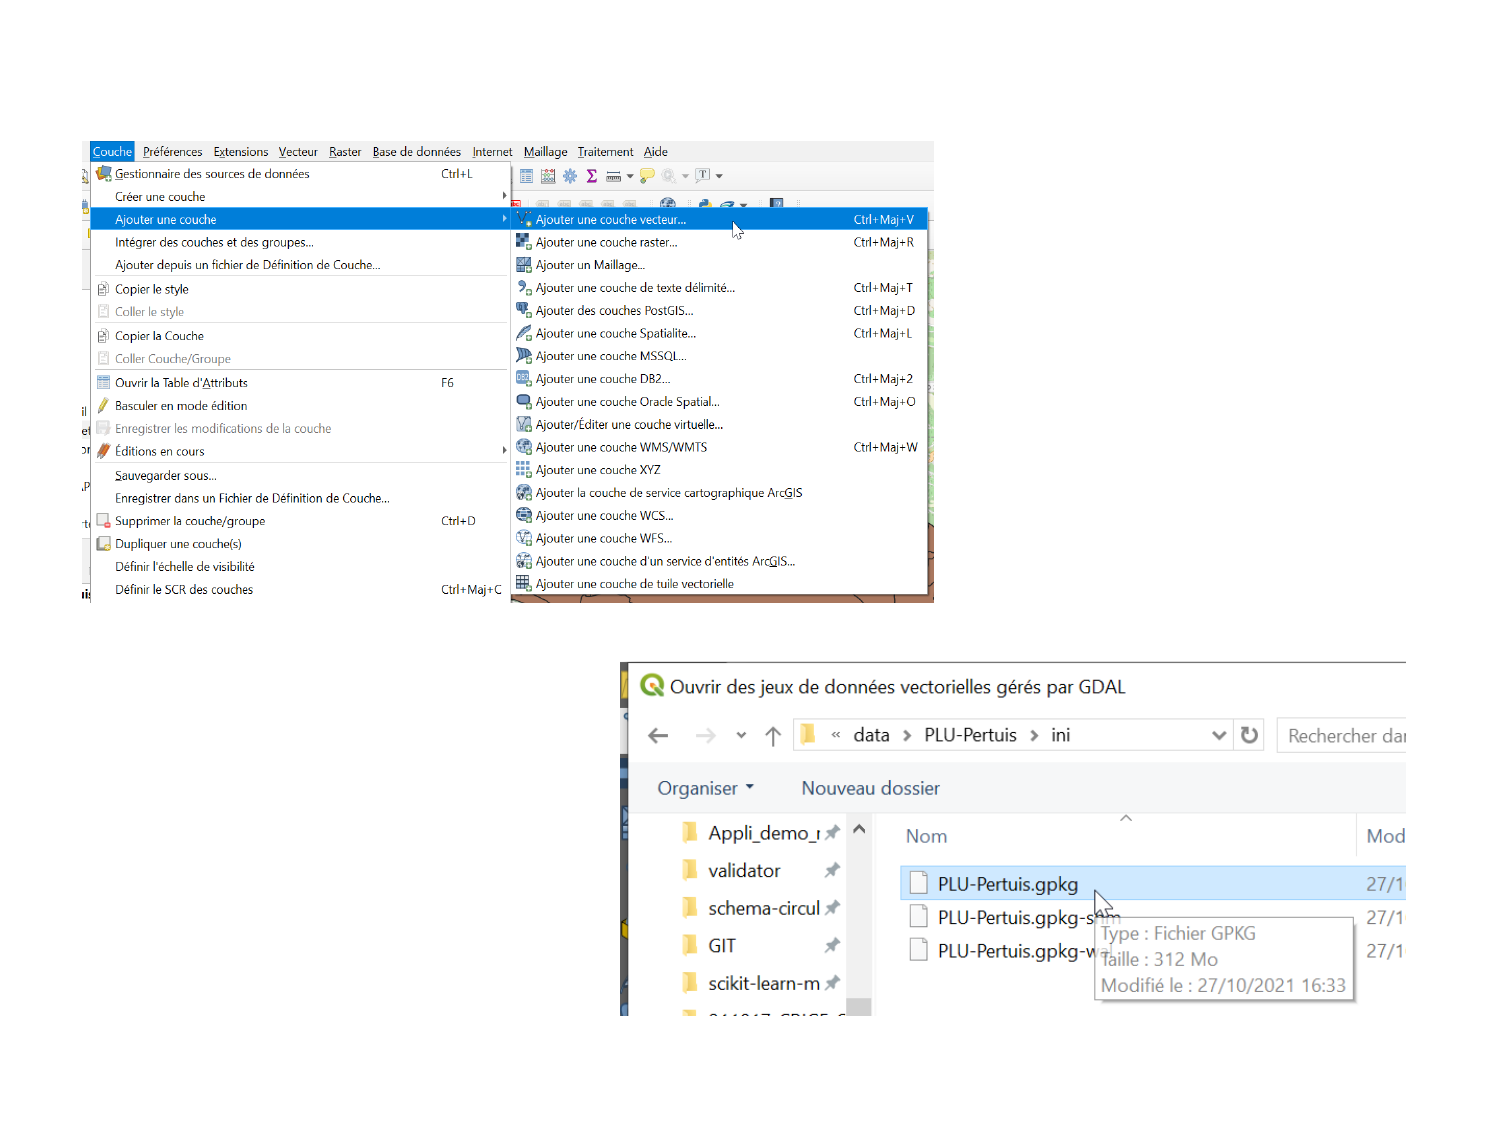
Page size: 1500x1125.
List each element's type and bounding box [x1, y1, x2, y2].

picture [82, 117, 934, 603]
picture [620, 661, 1406, 1016]
